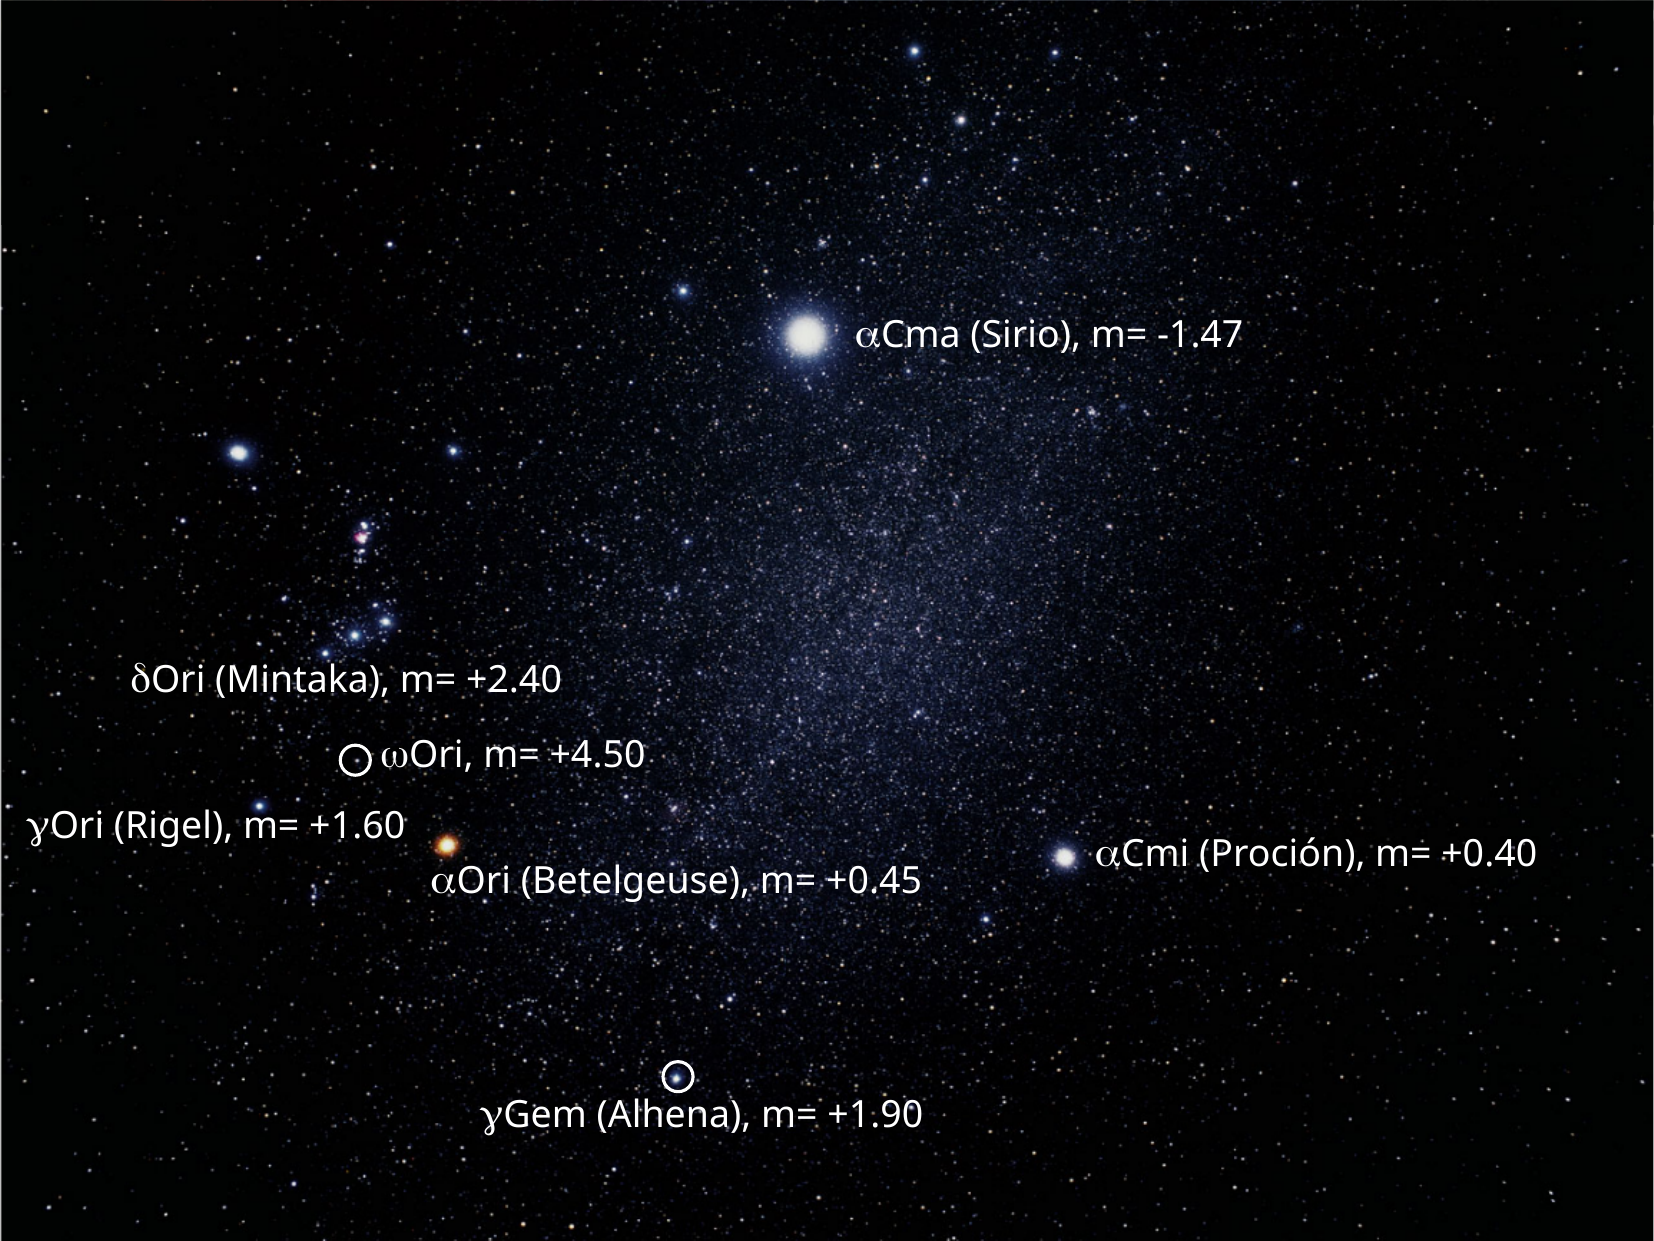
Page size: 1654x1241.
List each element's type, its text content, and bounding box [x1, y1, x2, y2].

text_box dOri (Mintaka), m= +2.40 [115, 645, 586, 712]
text_box gOri (Rigel), m= +1.60 [11, 791, 481, 858]
text_box aCmi (Proción), m= +0.40 [1080, 818, 1550, 886]
text_box aOri (Betelgeuse), m= +0.45 [415, 846, 891, 913]
text_box gGem (Alhena), m= +1.90 [465, 1080, 935, 1147]
picture [0, 0, 1654, 1241]
text_box aCma (Sirio), m= -1.47 [840, 300, 1310, 367]
text_box wOri, m= +4.50 [365, 720, 835, 787]
